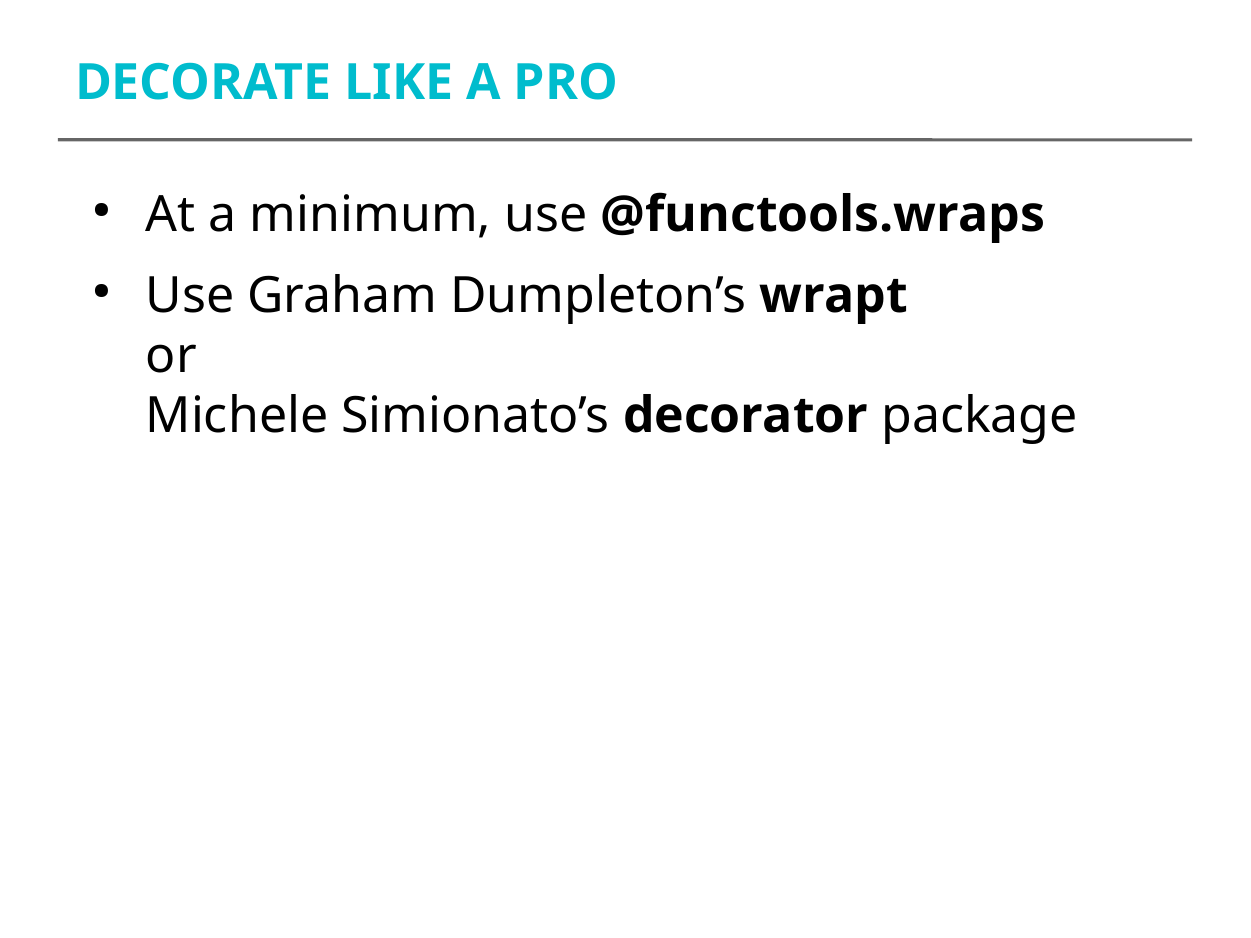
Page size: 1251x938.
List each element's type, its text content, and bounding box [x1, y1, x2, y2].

list At a minimum, use @functools.wraps Use Graham Dumpleton’s wrapt or Michele Simionato’s decorator package [62, 169, 1188, 849]
title DECORATE LIKE A PRO [62, 37, 1188, 122]
